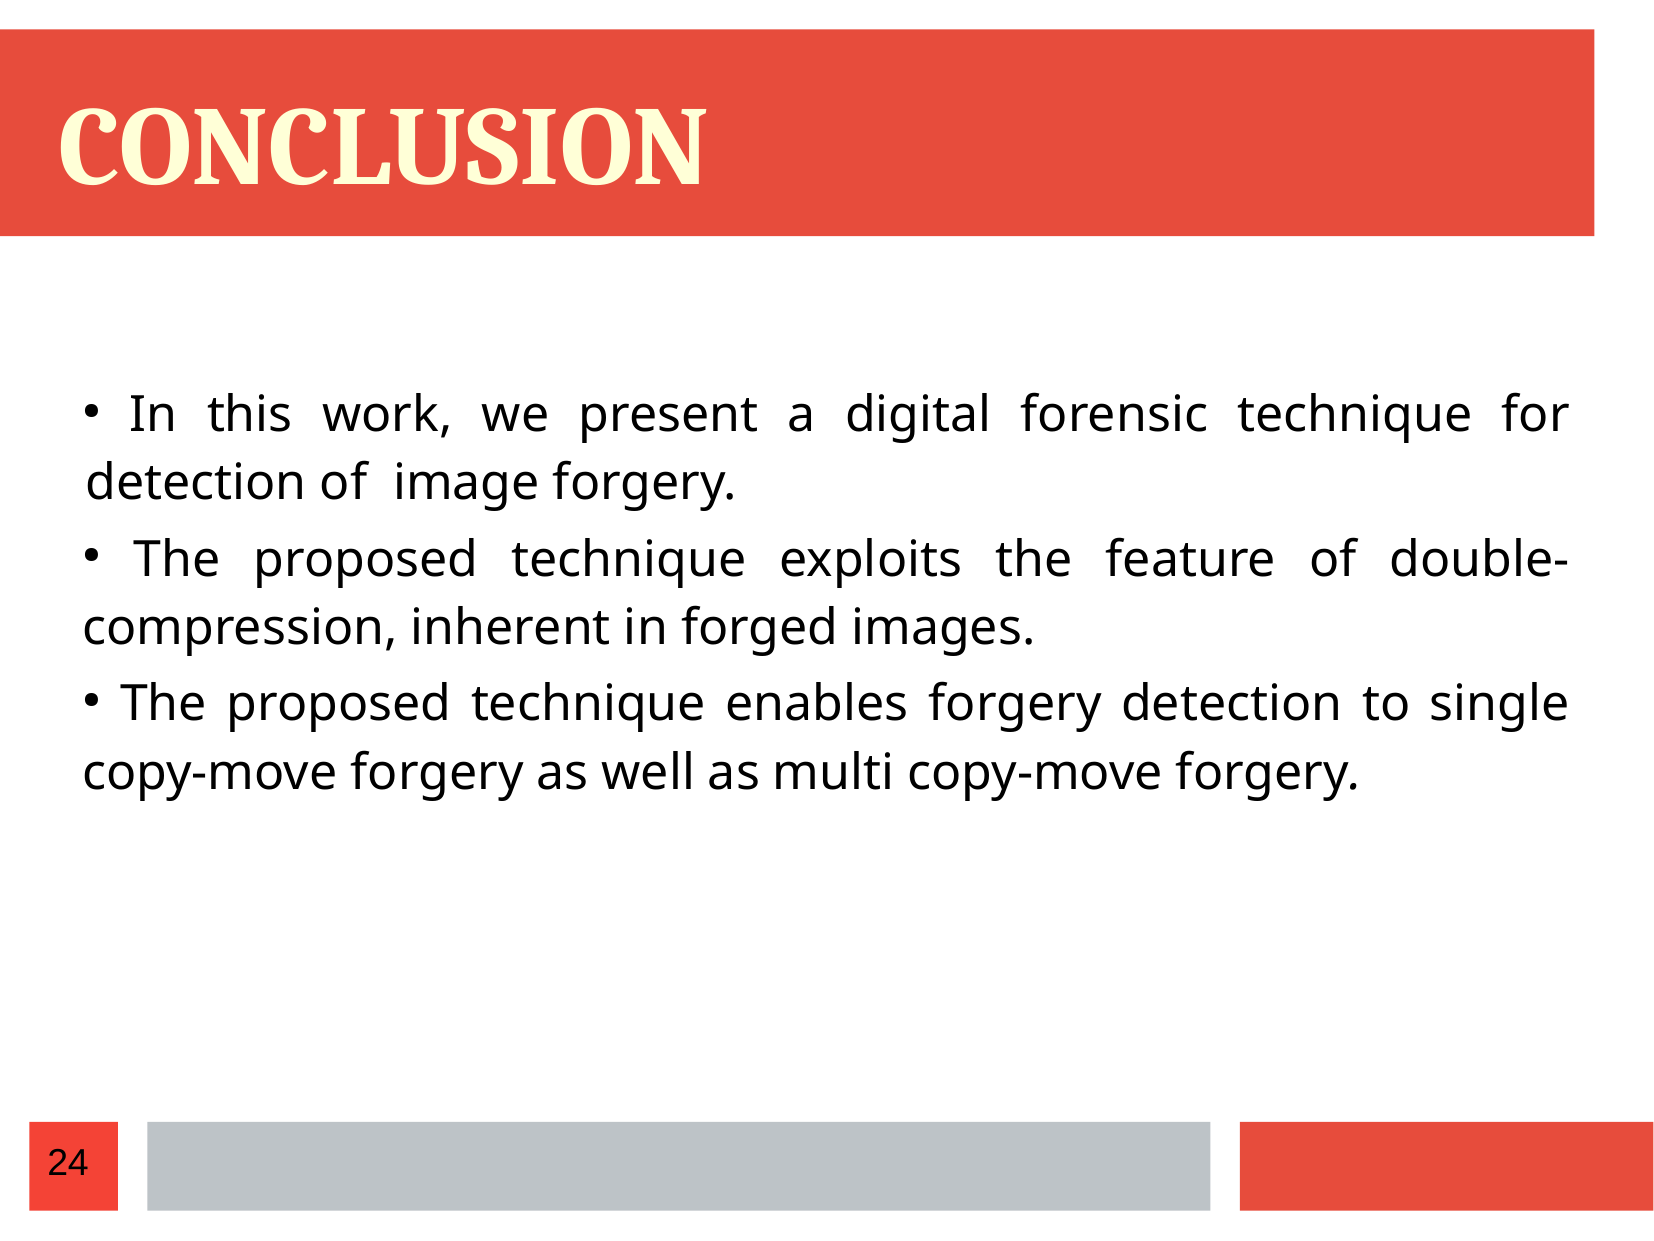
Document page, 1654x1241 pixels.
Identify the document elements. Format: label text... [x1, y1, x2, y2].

text_box CONCLUSION [58, 59, 1595, 207]
list In this work, we present a digital forensic technique for detection of image forgery. The proposed technique exploits the feature of double-compression, inherent in forged images. The proposed technique enables forgery detection to single copy-move forgery as well as multi copy-move forgery. [82, 290, 1571, 1010]
text_box <number> [32, 1133, 662, 1204]
